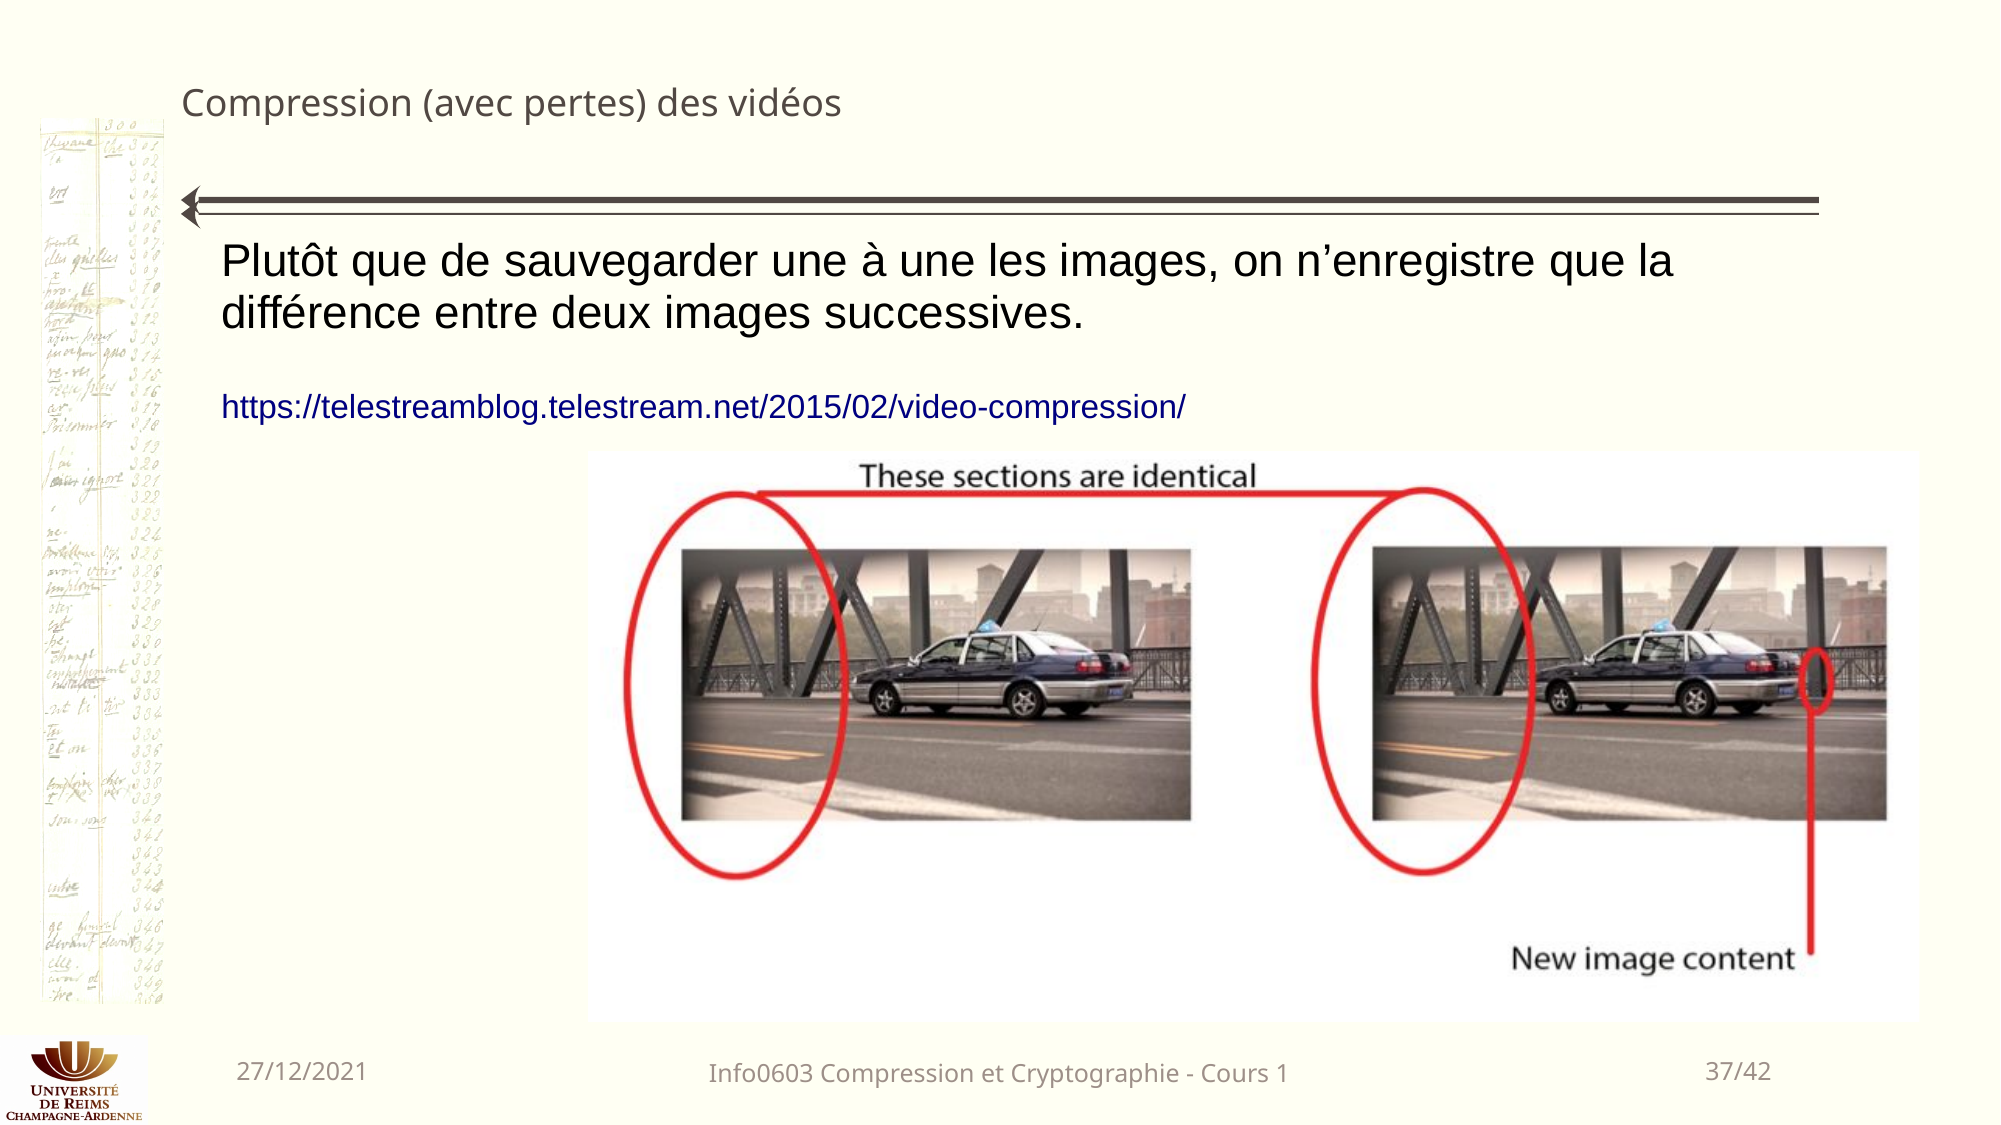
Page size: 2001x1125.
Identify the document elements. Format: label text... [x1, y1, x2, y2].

title Compression (avec pertes) des vidéos [181, 12, 1819, 193]
picture [0, 1035, 148, 1125]
text_box Plutôt que de sauvegarder une à une les images, on n’enregistre que la différence entre deux images successives. https://telestreamblog.telestream.net/2015/02/video-compression/ [206, 227, 1802, 434]
picture [588, 451, 1920, 1022]
picture [40, 118, 164, 1004]
